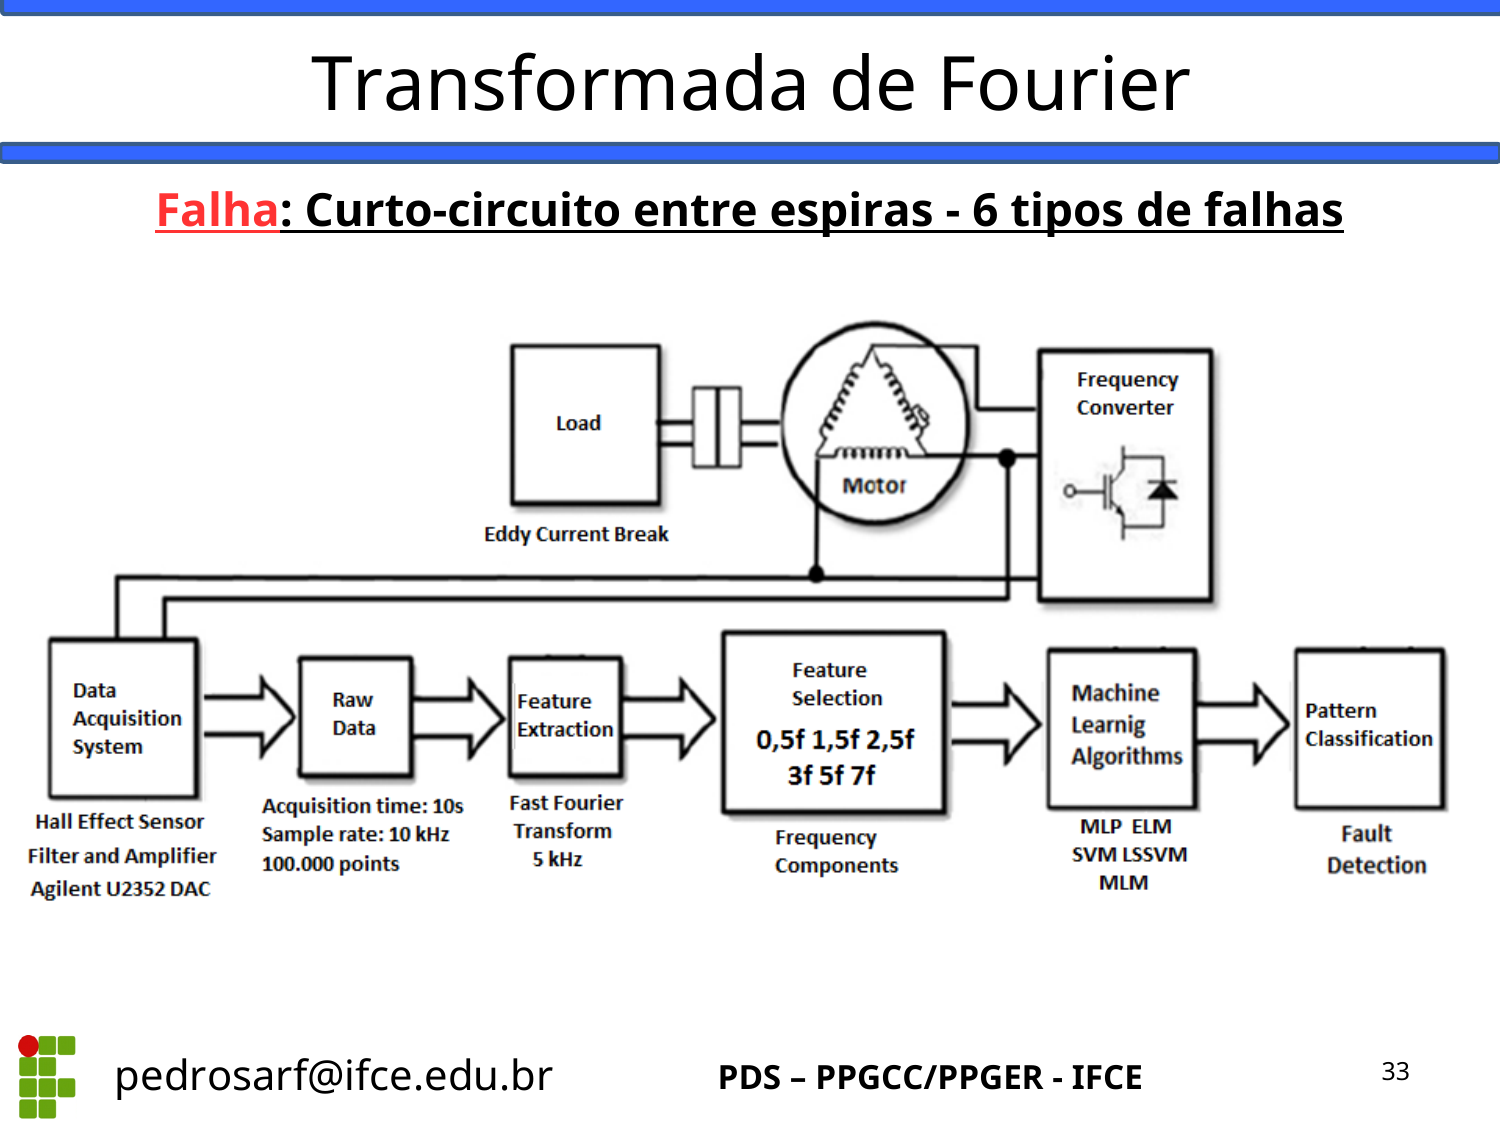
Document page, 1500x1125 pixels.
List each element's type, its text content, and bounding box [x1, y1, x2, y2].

picture [17, 1034, 77, 1120]
text_box Transformada de Fourier [76, 26, 1427, 134]
text_box Falha: Curto-circuito entre espiras - 6 tipos de falhas [0, 172, 1500, 1024]
picture [23, 307, 1454, 904]
text_box <número> [1074, 1042, 1426, 1103]
